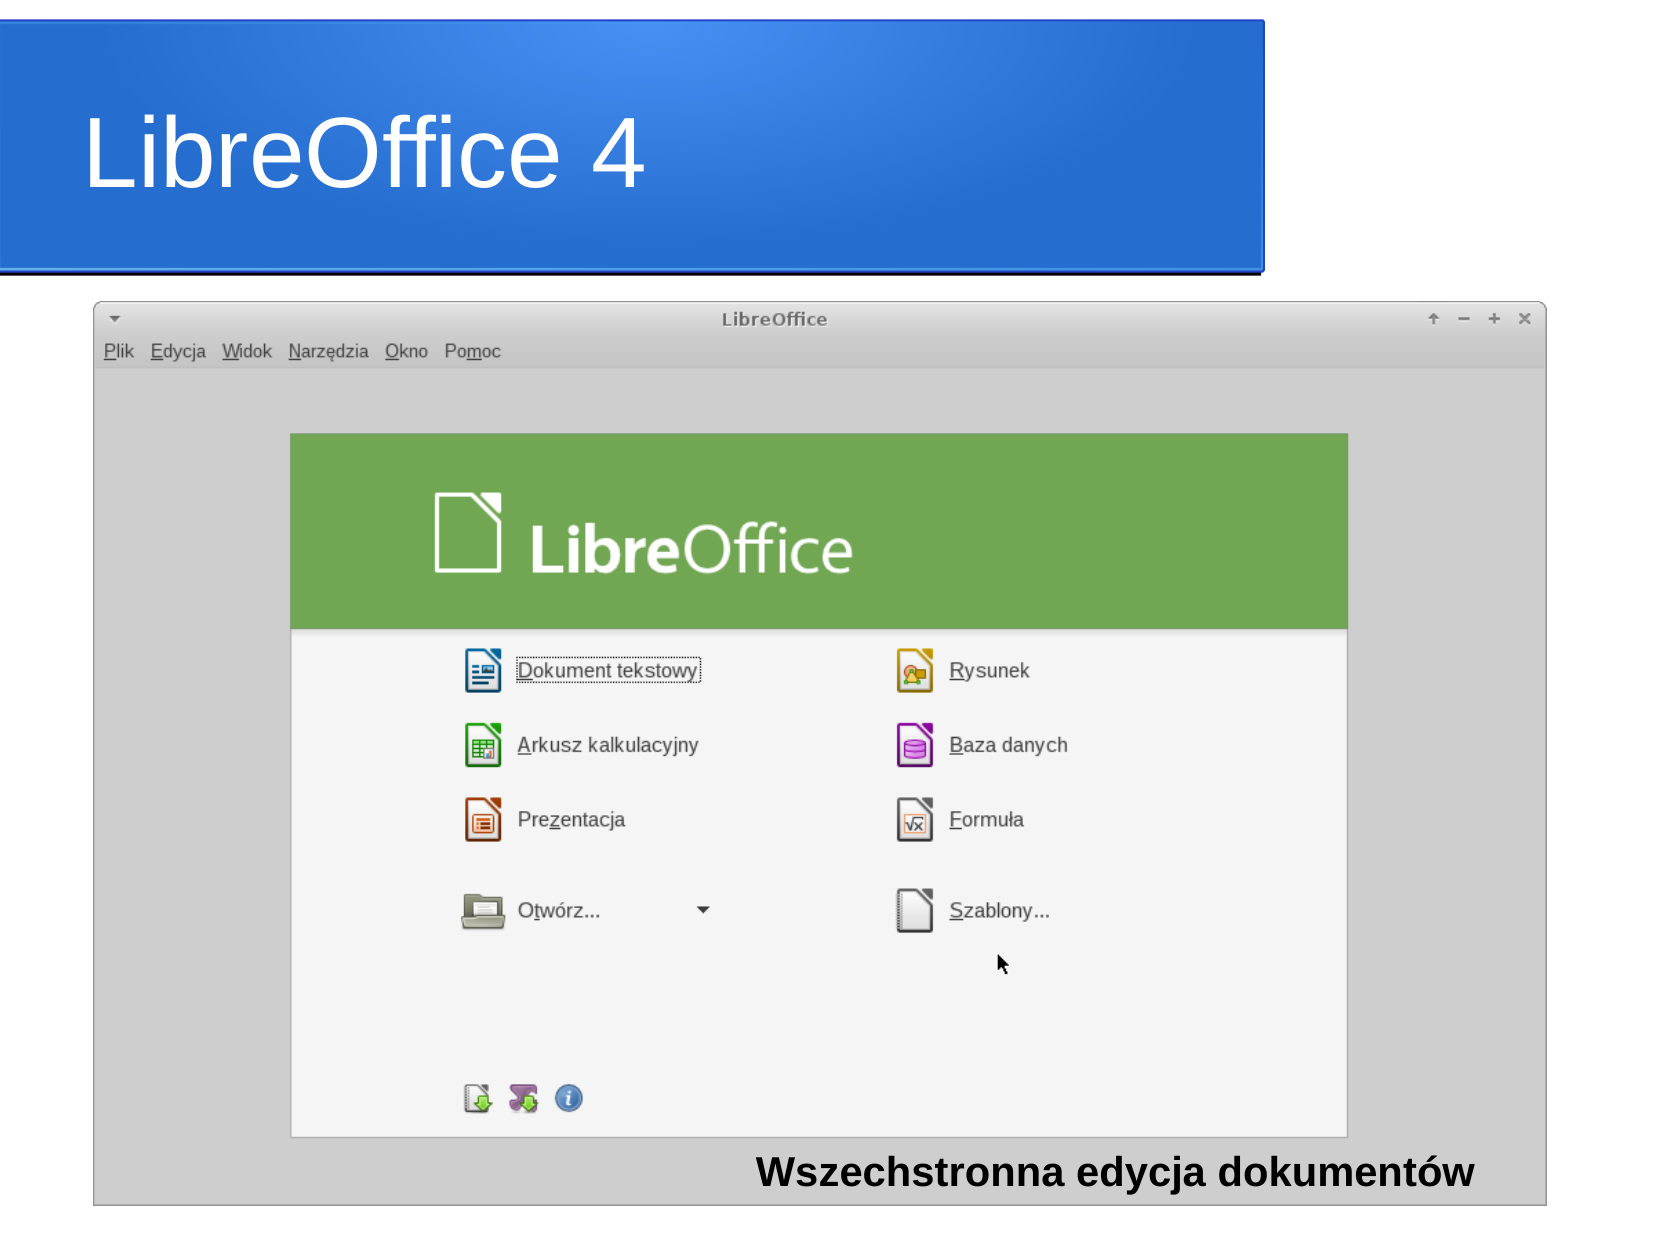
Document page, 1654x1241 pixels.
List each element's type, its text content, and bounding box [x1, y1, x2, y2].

list Wszechstronna edycja dokumentów [685, 1148, 1550, 1202]
title LibreOffice 4 [82, 49, 1250, 257]
picture [93, 301, 1547, 1206]
